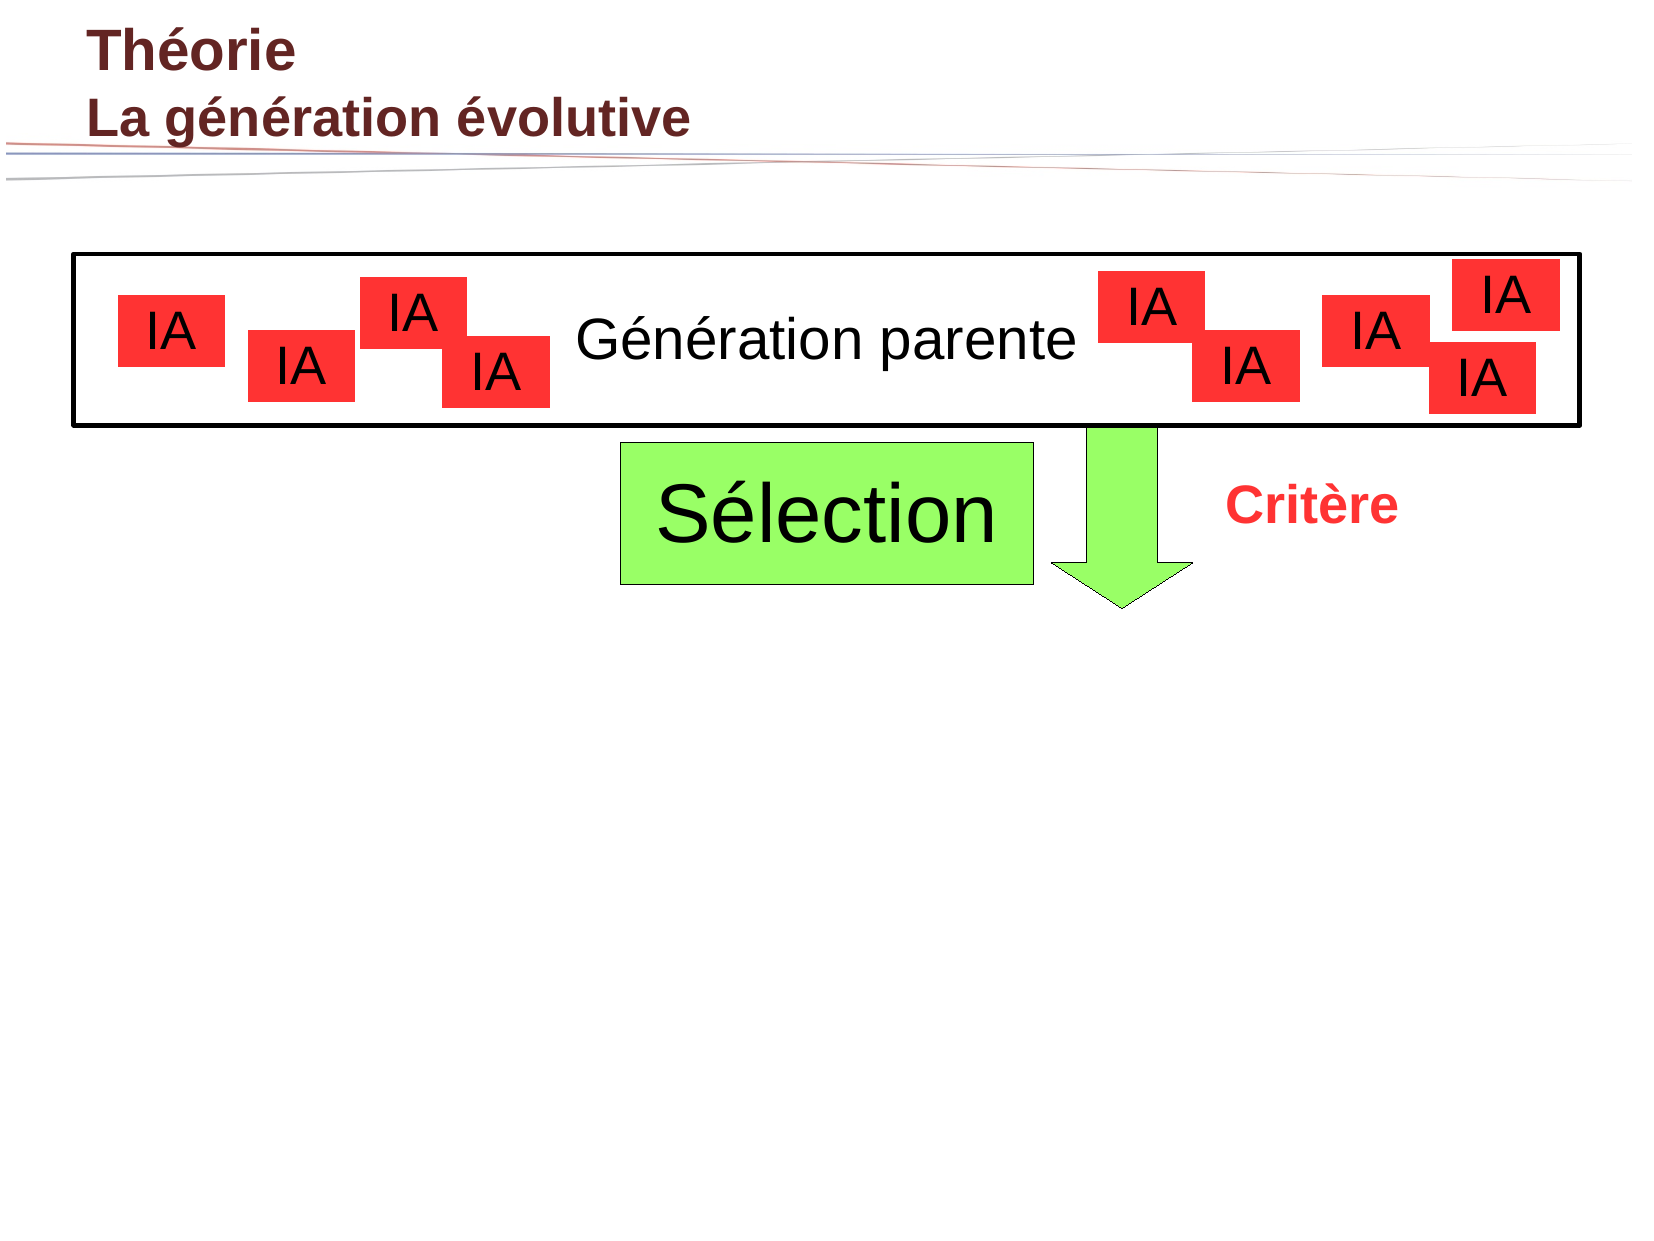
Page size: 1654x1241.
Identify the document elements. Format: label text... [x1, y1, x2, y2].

text_box Critère [1210, 467, 1410, 546]
text_box IA [118, 295, 225, 367]
text_box IA [442, 336, 550, 408]
text_box IA [248, 330, 355, 402]
text_box IA [1452, 259, 1560, 331]
text_box [1051, 426, 1193, 609]
picture [6, 133, 1632, 208]
text_box IA [1429, 342, 1536, 414]
title Théorie La génération évolutive [0, 11, 780, 130]
text_box IA [1192, 330, 1300, 402]
text_box IA [1098, 271, 1205, 343]
text_box Sélection [620, 442, 1034, 585]
text_box Génération parente [73, 253, 1580, 426]
text_box IA [360, 277, 467, 349]
text_box IA [1322, 295, 1430, 367]
